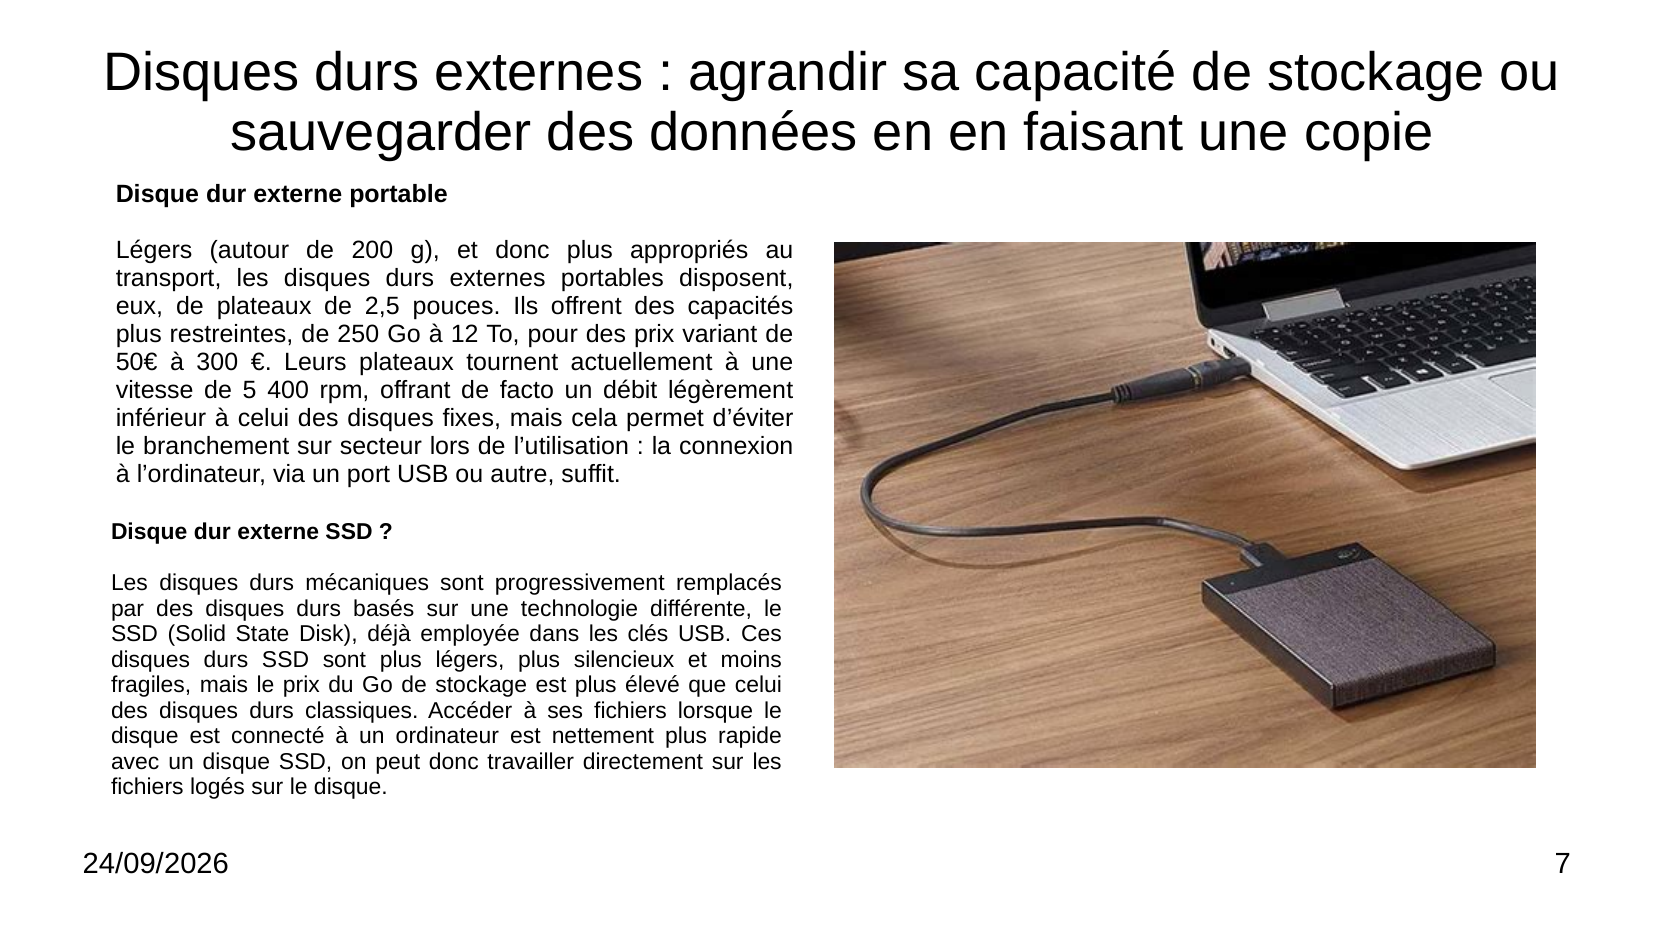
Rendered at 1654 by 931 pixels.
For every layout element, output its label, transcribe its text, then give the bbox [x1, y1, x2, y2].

picture [834, 242, 1536, 768]
text_box Disque dur externe SSD ? Les disques durs mécaniques sont progressivement remplacés par des disques durs basés sur une technologie différente, le SSD (Solid State Disk), déjà employée dans les clés USB. Ces disques durs SSD sont plus légers, plus silencieux et moins fragiles, mais le prix du Go de stockage est plus élevé que celui des disques durs classiques. Accéder à ses fichiers lorsque le disque est connecté à un ordinateur est nettement plus rapide avec un disque SSD, on peut donc travailler directement sur les fichiers logés sur le disque. [96, 511, 798, 807]
text_box Disque dur externe portable Légers (autour de 200 g), et donc plus appropriés au transport, les disques durs externes portables disposent, eux, de plateaux de 2,5 pouces. Ils offrent des capacités plus restreintes, de 250 Go à 12 To, pour des prix variant de 50€ à 300 €. Leurs plateaux tournent actuellement à une vitesse de 5 400 rpm, offrant de facto un débit légèrement inférieur à celui des disques fixes, mais cela permet d’éviter le branchement sur secteur lors de l’utilisation : la connexion à l’ordinateur, via un port USB ou autre, suffit. [100, 172, 810, 495]
title Disques durs externes : agrandir sa capacité de stockage ou sauvegarder des données en en faisant une copie [88, 41, 1577, 163]
